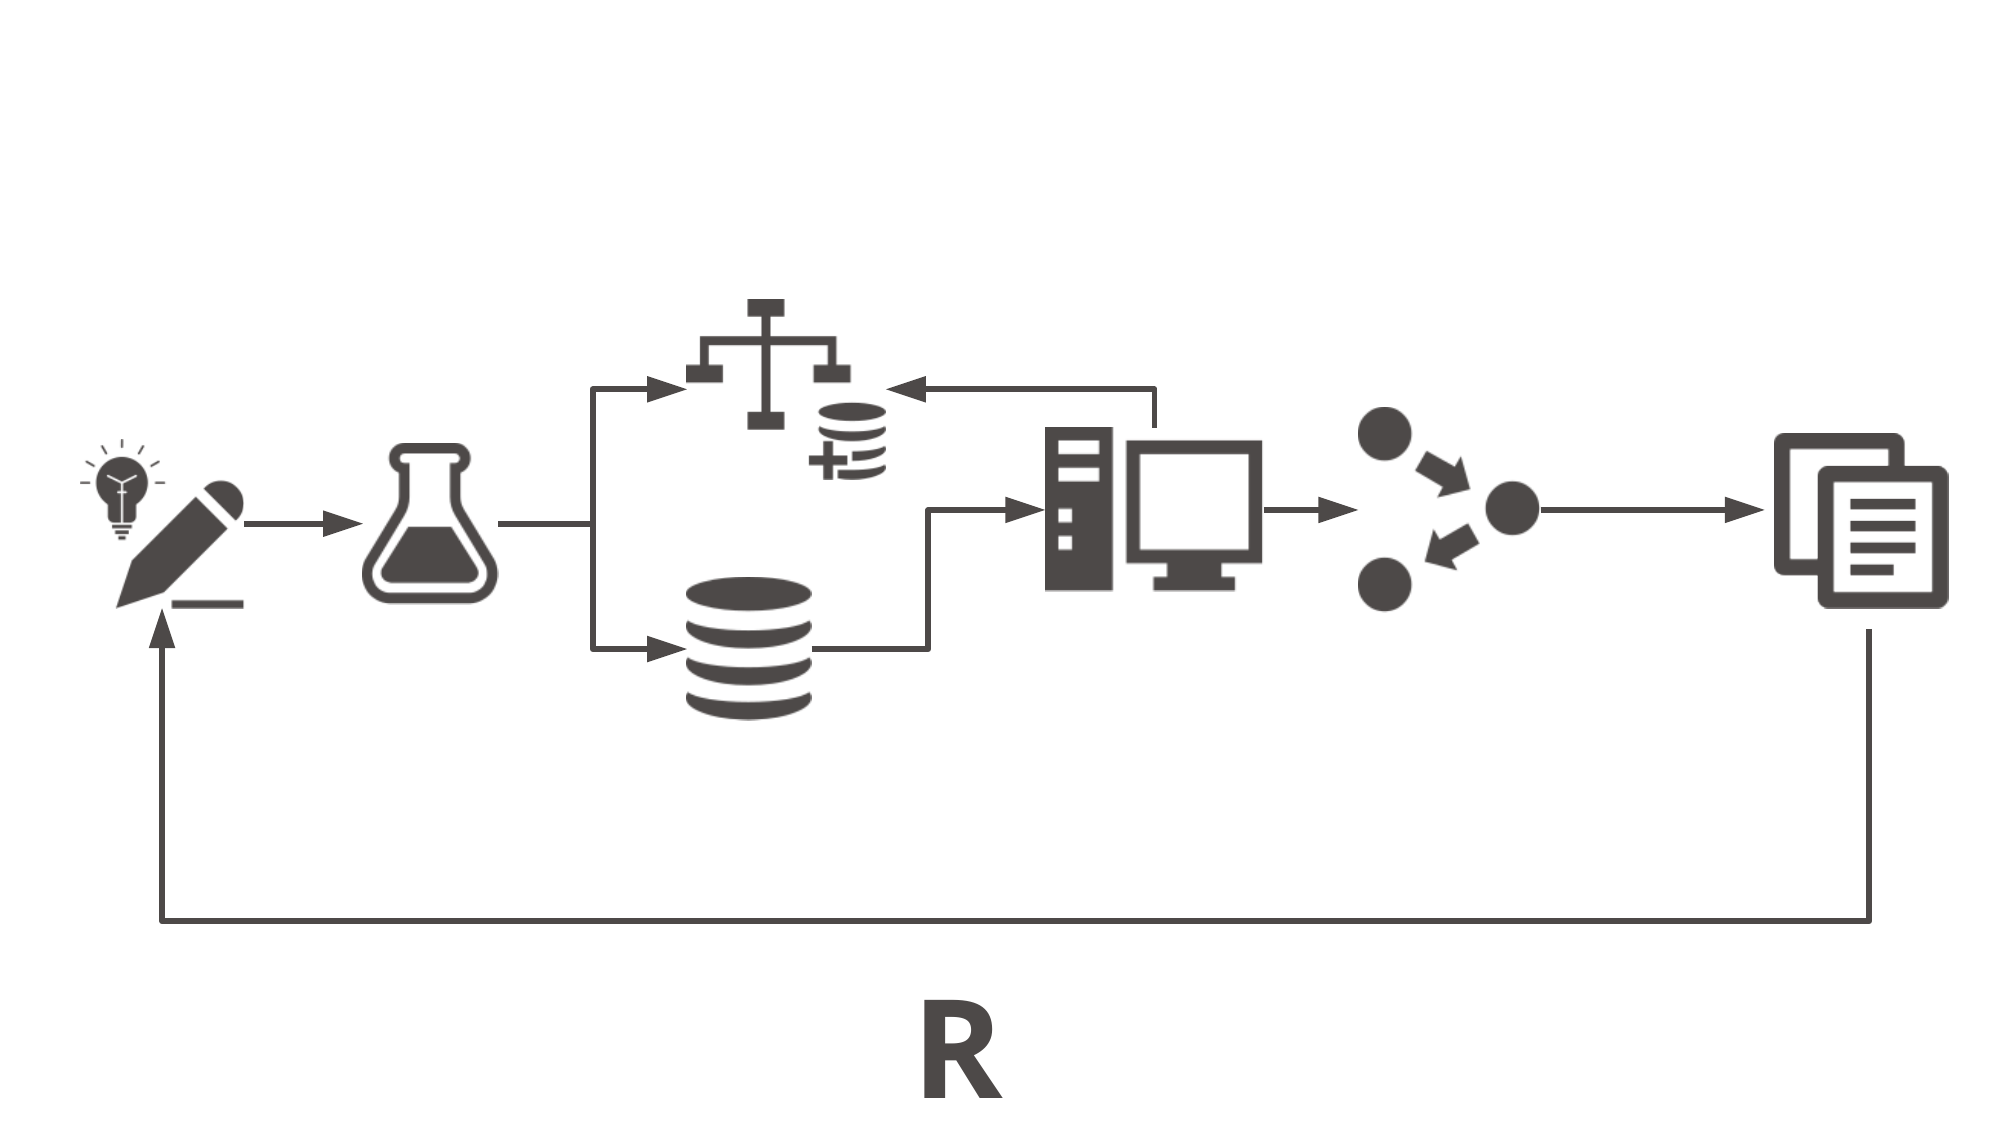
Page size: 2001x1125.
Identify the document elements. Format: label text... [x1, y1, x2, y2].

picture [362, 443, 499, 605]
picture [1774, 433, 1949, 609]
picture [1358, 407, 1541, 613]
text_box R [897, 944, 1065, 1099]
picture [1045, 427, 1264, 593]
picture [80, 439, 245, 609]
picture [686, 299, 886, 480]
picture [686, 577, 812, 721]
